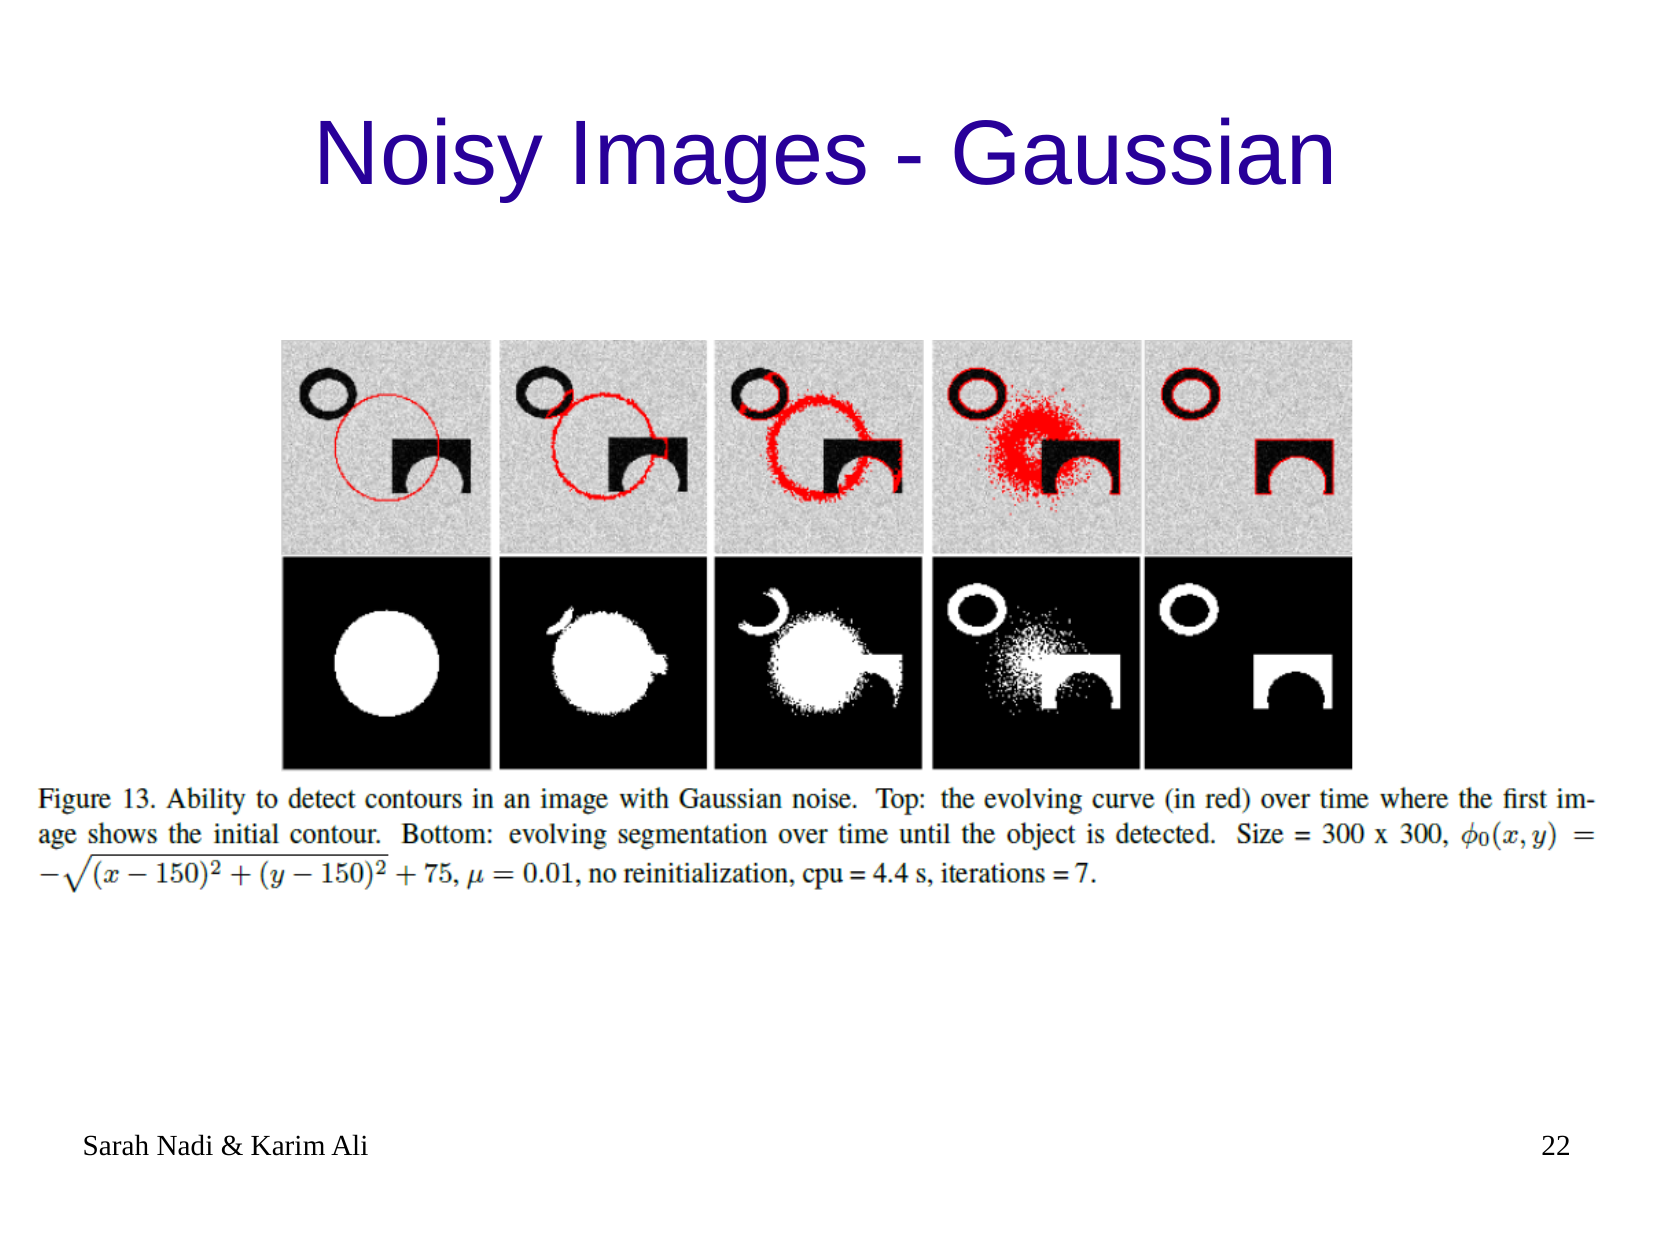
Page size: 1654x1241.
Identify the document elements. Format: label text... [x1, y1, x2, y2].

picture [37, 340, 1616, 901]
title Noisy Images - Gaussian [82, 56, 1571, 250]
